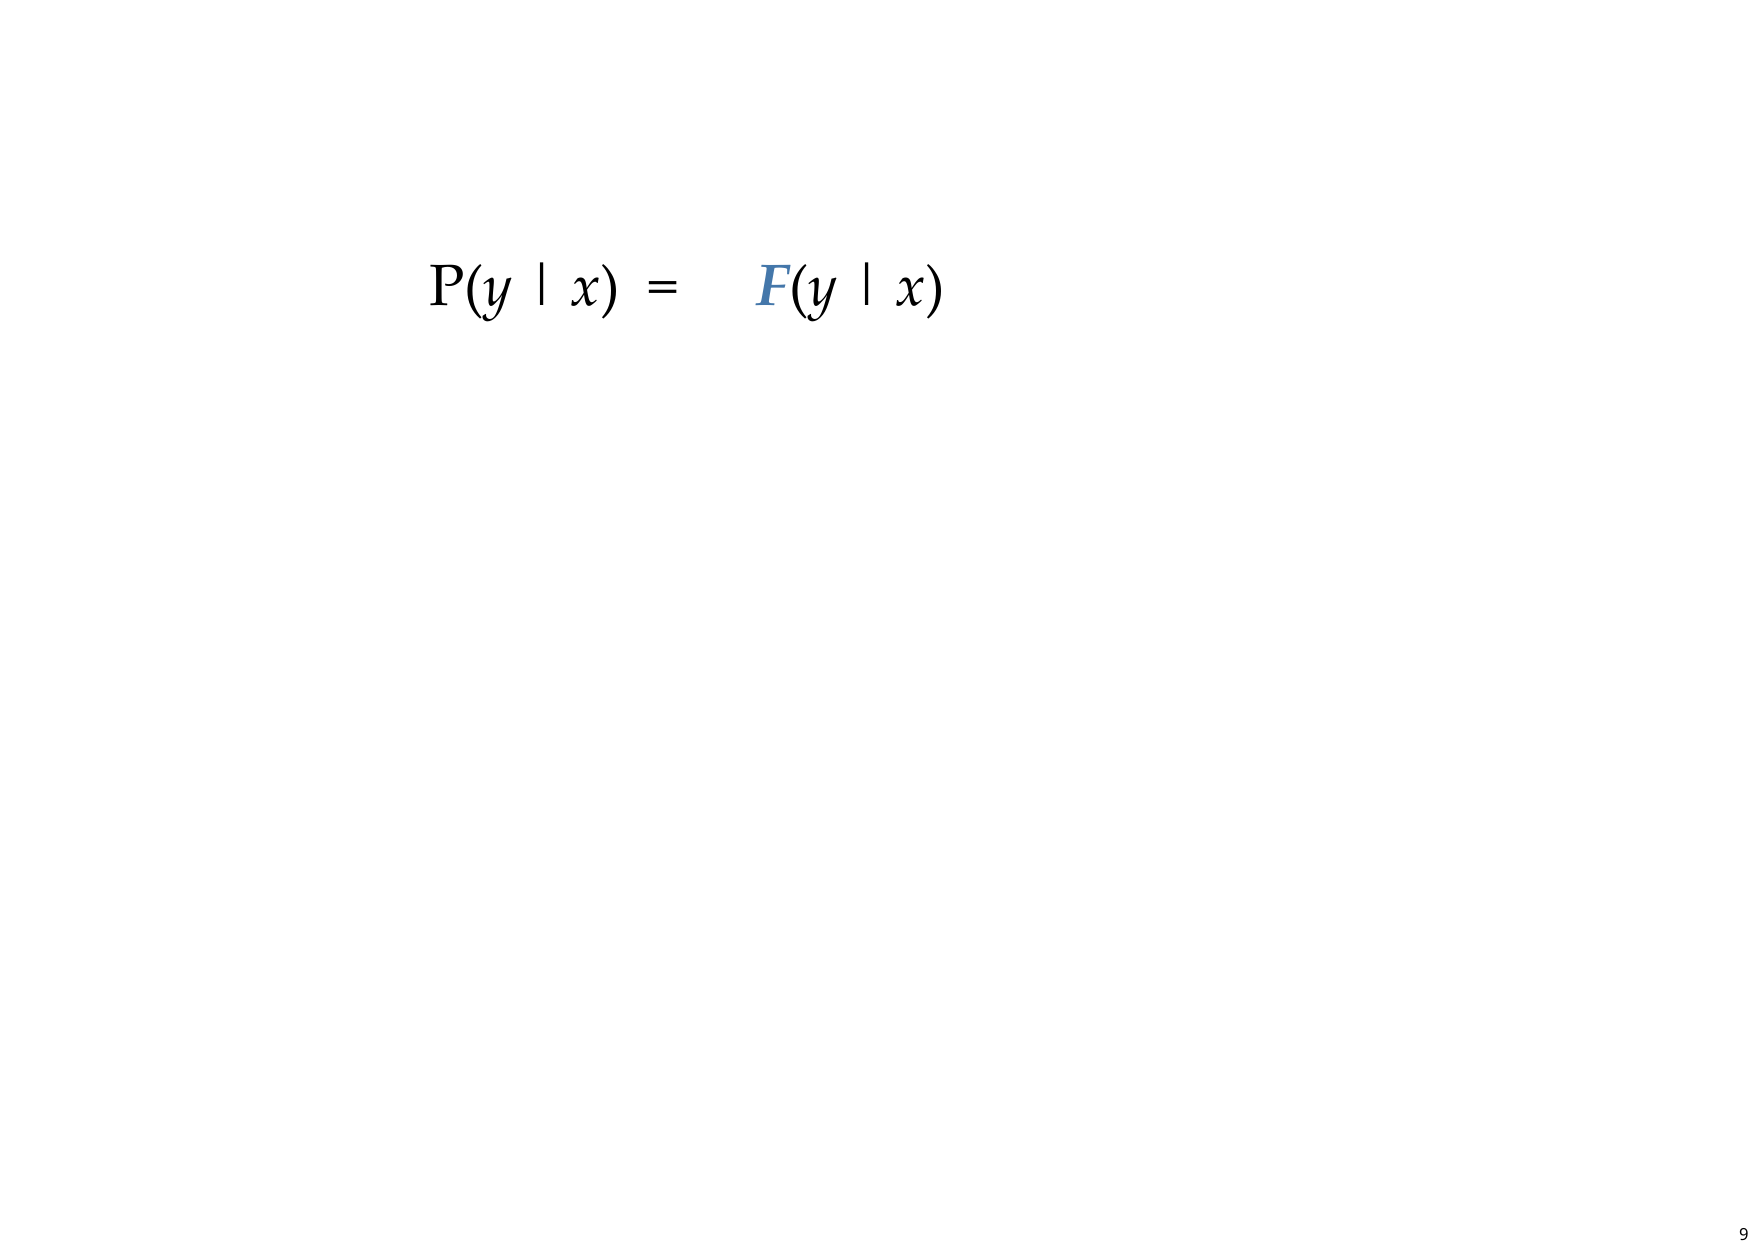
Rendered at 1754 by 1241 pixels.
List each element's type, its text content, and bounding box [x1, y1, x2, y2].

text_box P(y | x) = ∫ F(y | x) p(F | data) dF [414, 243, 1340, 335]
